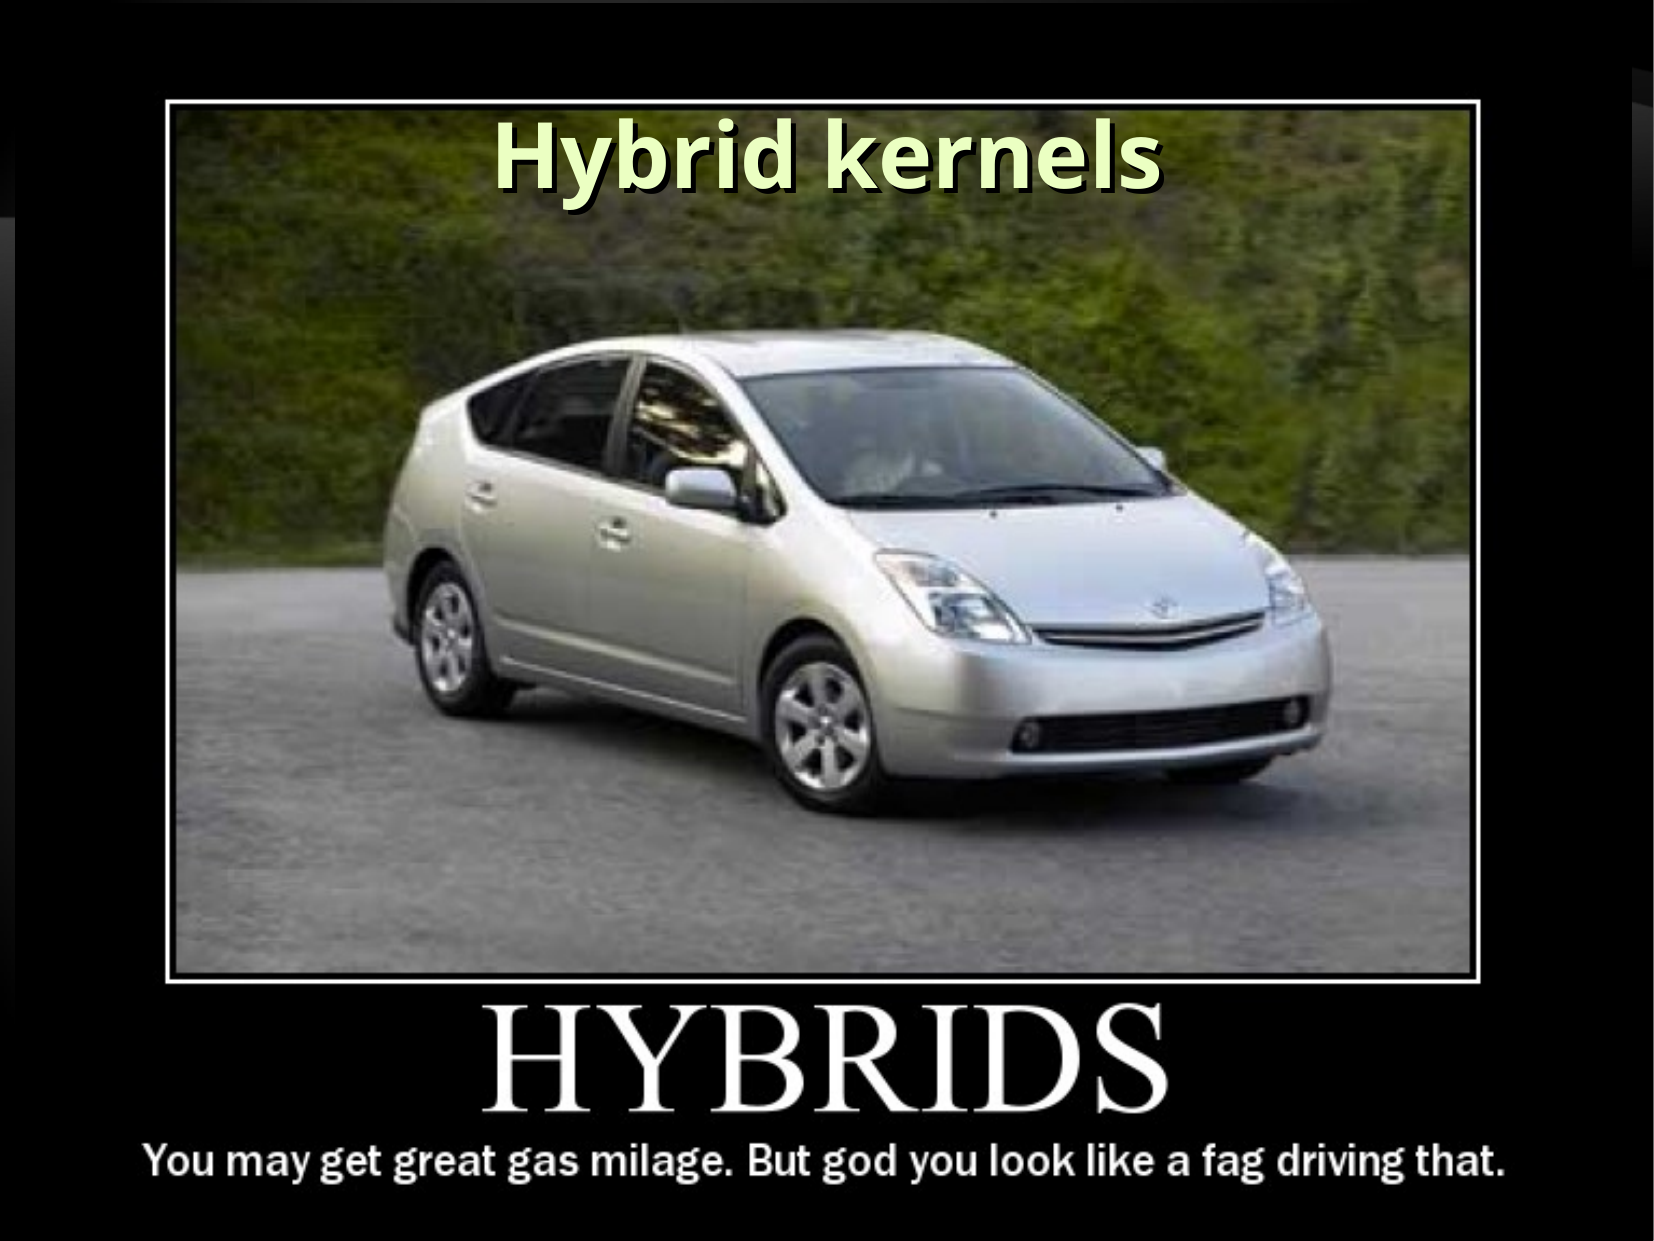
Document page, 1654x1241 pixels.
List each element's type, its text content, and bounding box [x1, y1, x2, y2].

picture [0, 0, 1654, 1241]
title Hybrid kernels [82, 49, 1571, 257]
